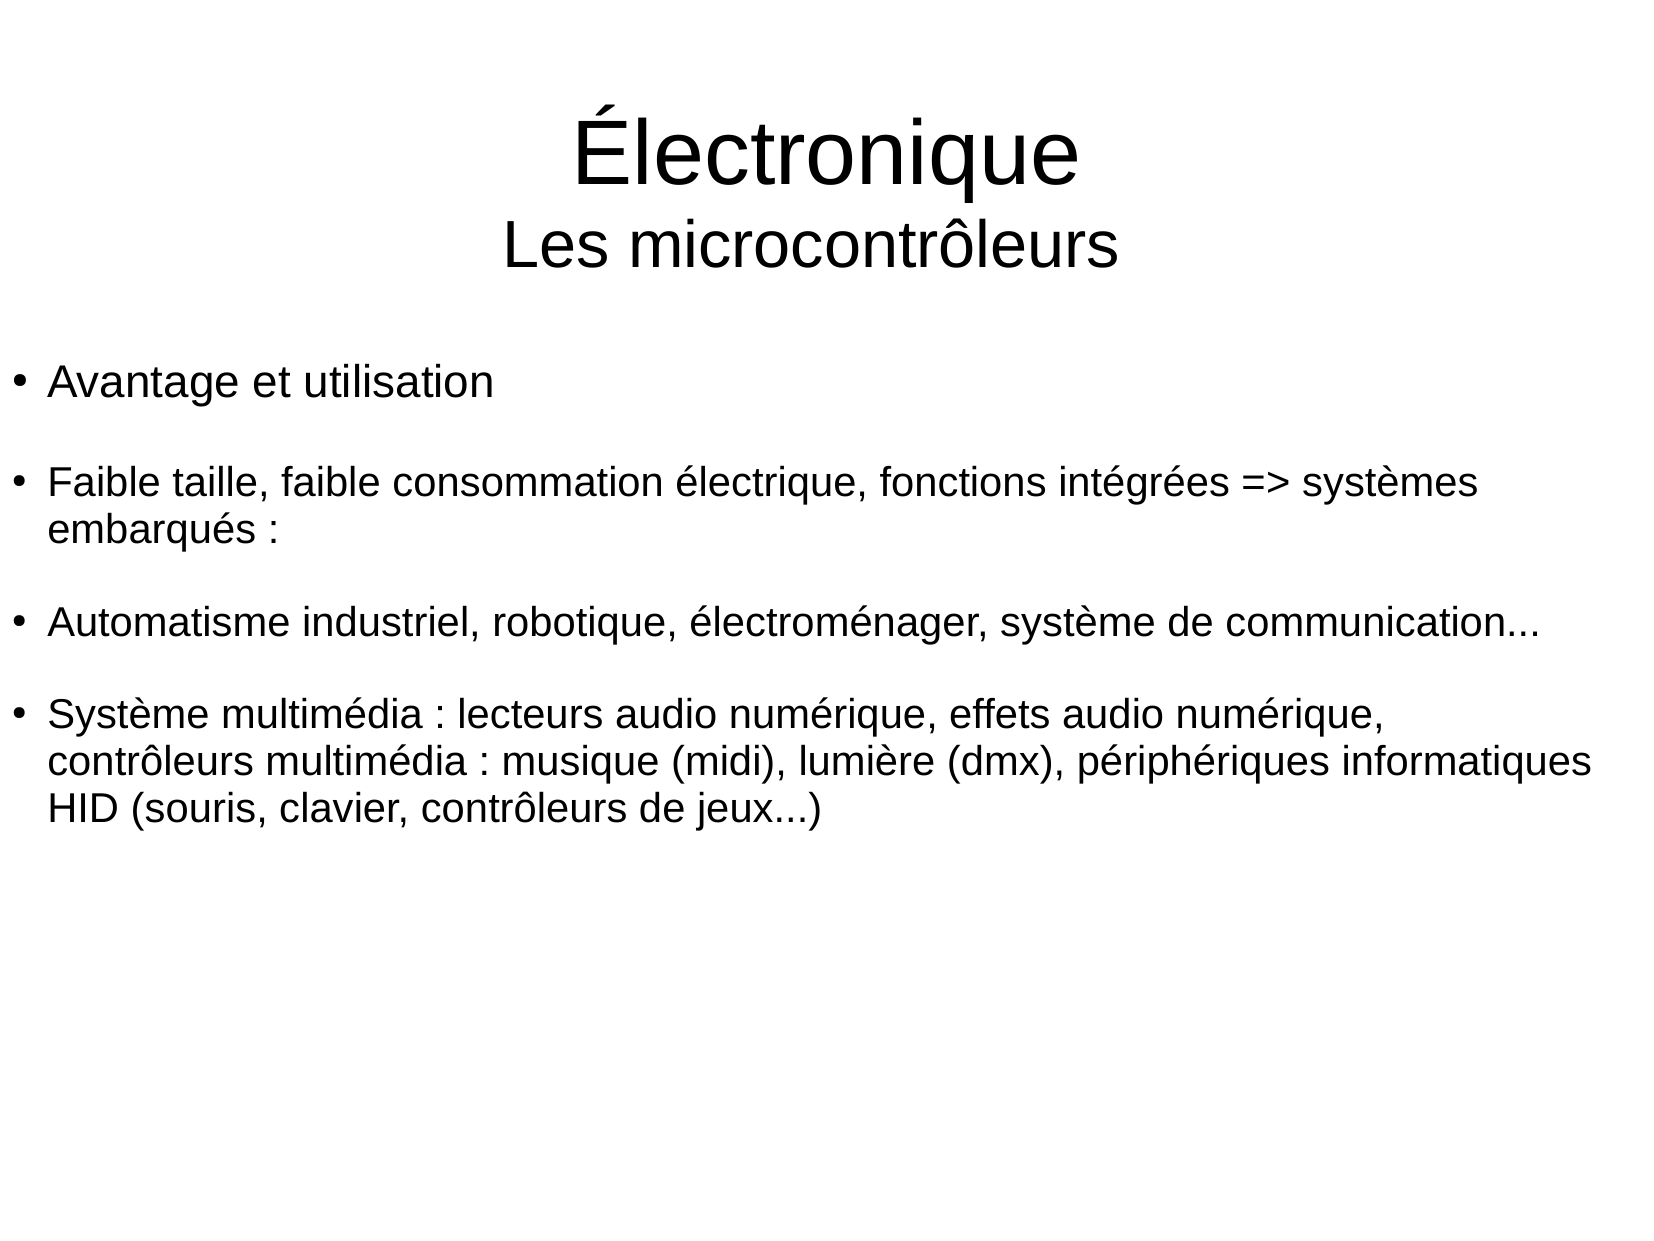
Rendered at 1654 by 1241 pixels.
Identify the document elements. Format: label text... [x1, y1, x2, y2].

title Électronique [82, 49, 1571, 177]
subtitle Les microcontrôleurs Avantage et utilisation Faible taille, faible consommation électrique, fonctions intégrées => systèmes embarqués : Automatisme industriel, robotique, électroménager, système de communication... Système multimédia : lecteurs audio numérique, effets audio numérique, contrôleurs multimédia : musique (midi), lumière (dmx), périphériques informatiques HID (souris, clavier, contrôleurs de jeux...) [11, 177, 1630, 996]
